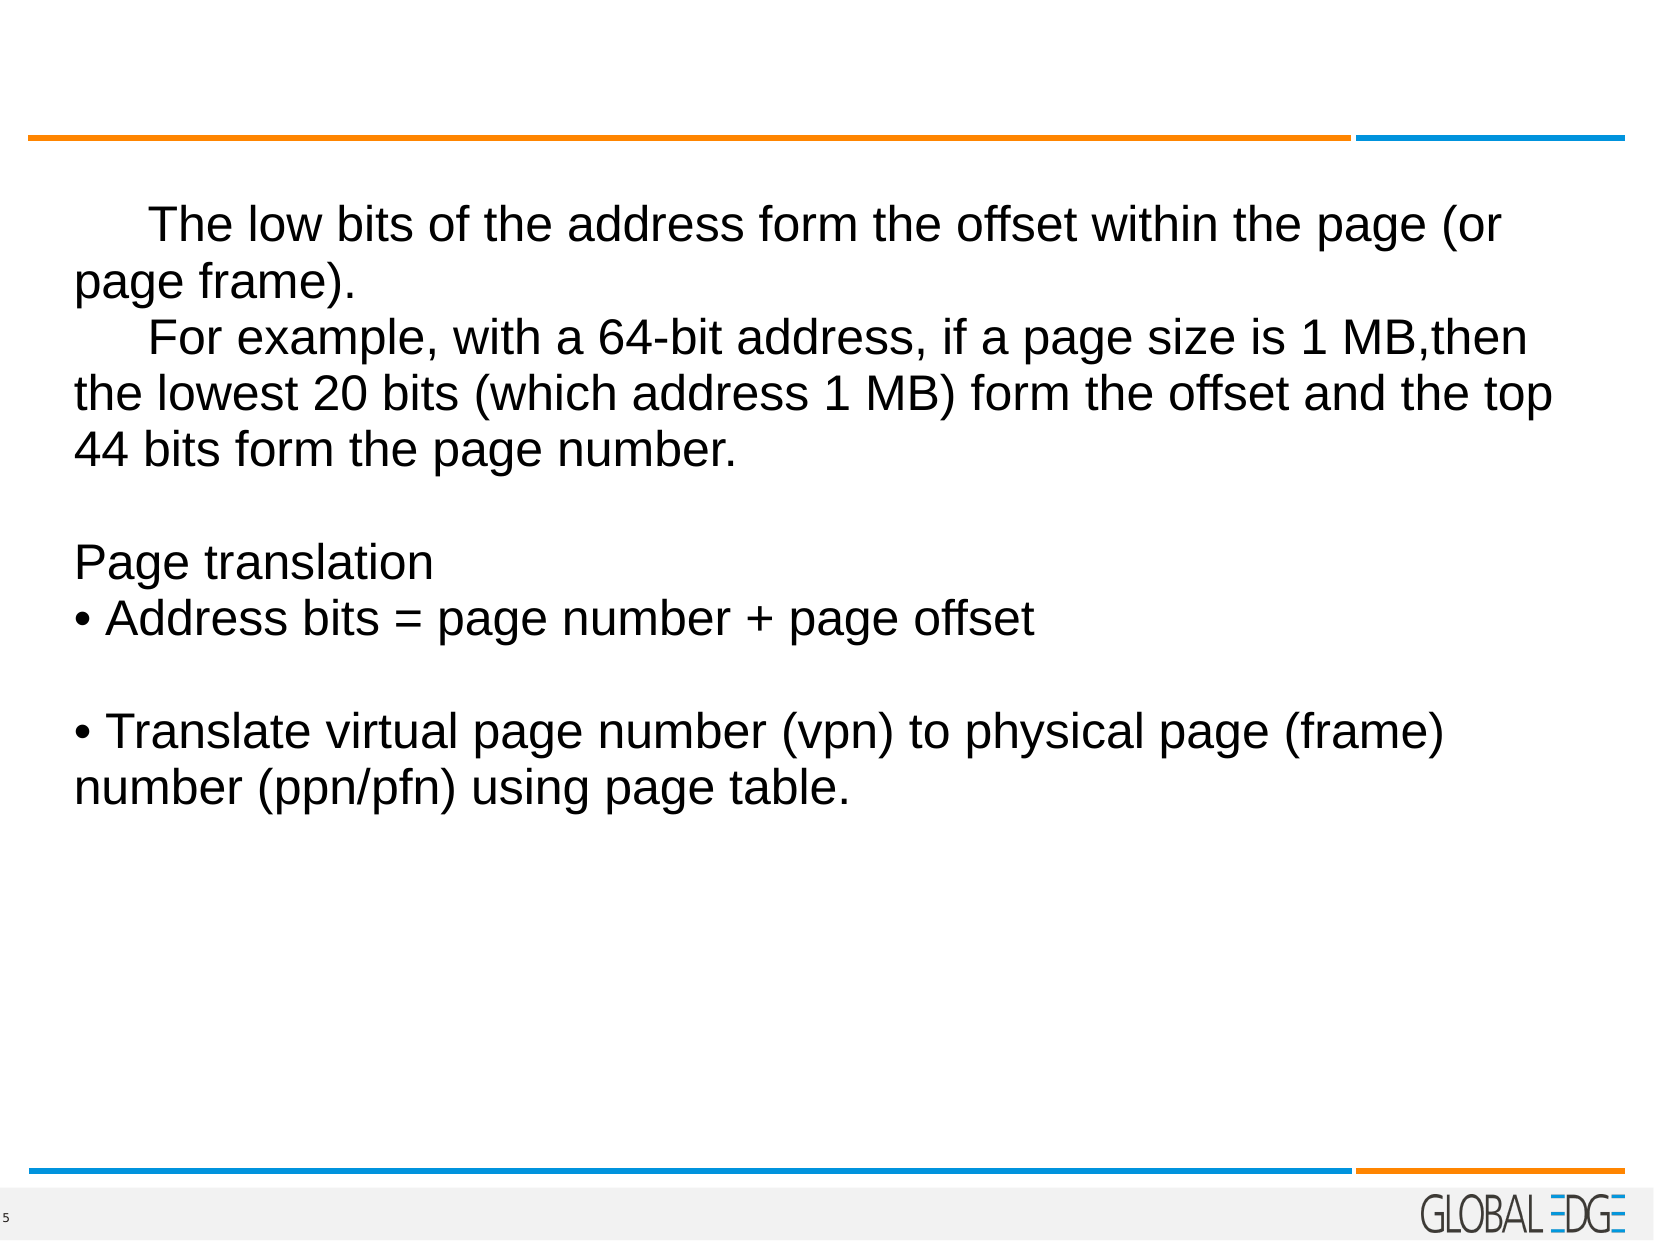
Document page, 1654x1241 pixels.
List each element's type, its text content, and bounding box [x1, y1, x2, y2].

text_box The low bits of the address form the offset within the page (or [147, 196, 1518, 253]
text_box For example, with a 64-bit address, if a page size is 1 MB,then [147, 309, 1544, 365]
text_box 5 [2, 1210, 11, 1226]
text_box page frame). [73, 252, 372, 310]
text_box [0, 0, 1654, 1241]
text_box the lowest 20 bits (which address 1 MB) form the offset and the top [73, 365, 1570, 422]
text_box • Address bits = page number + page offset [73, 590, 1036, 647]
text_box Page translation [73, 534, 463, 590]
text_box number (ppn/pfn) using page table. [73, 759, 853, 816]
text_box 44 bits form the page number. [73, 421, 739, 478]
text_box • Translate virtual page number (vpn) to physical page (frame) [73, 703, 1460, 760]
picture [1421, 1194, 1625, 1233]
